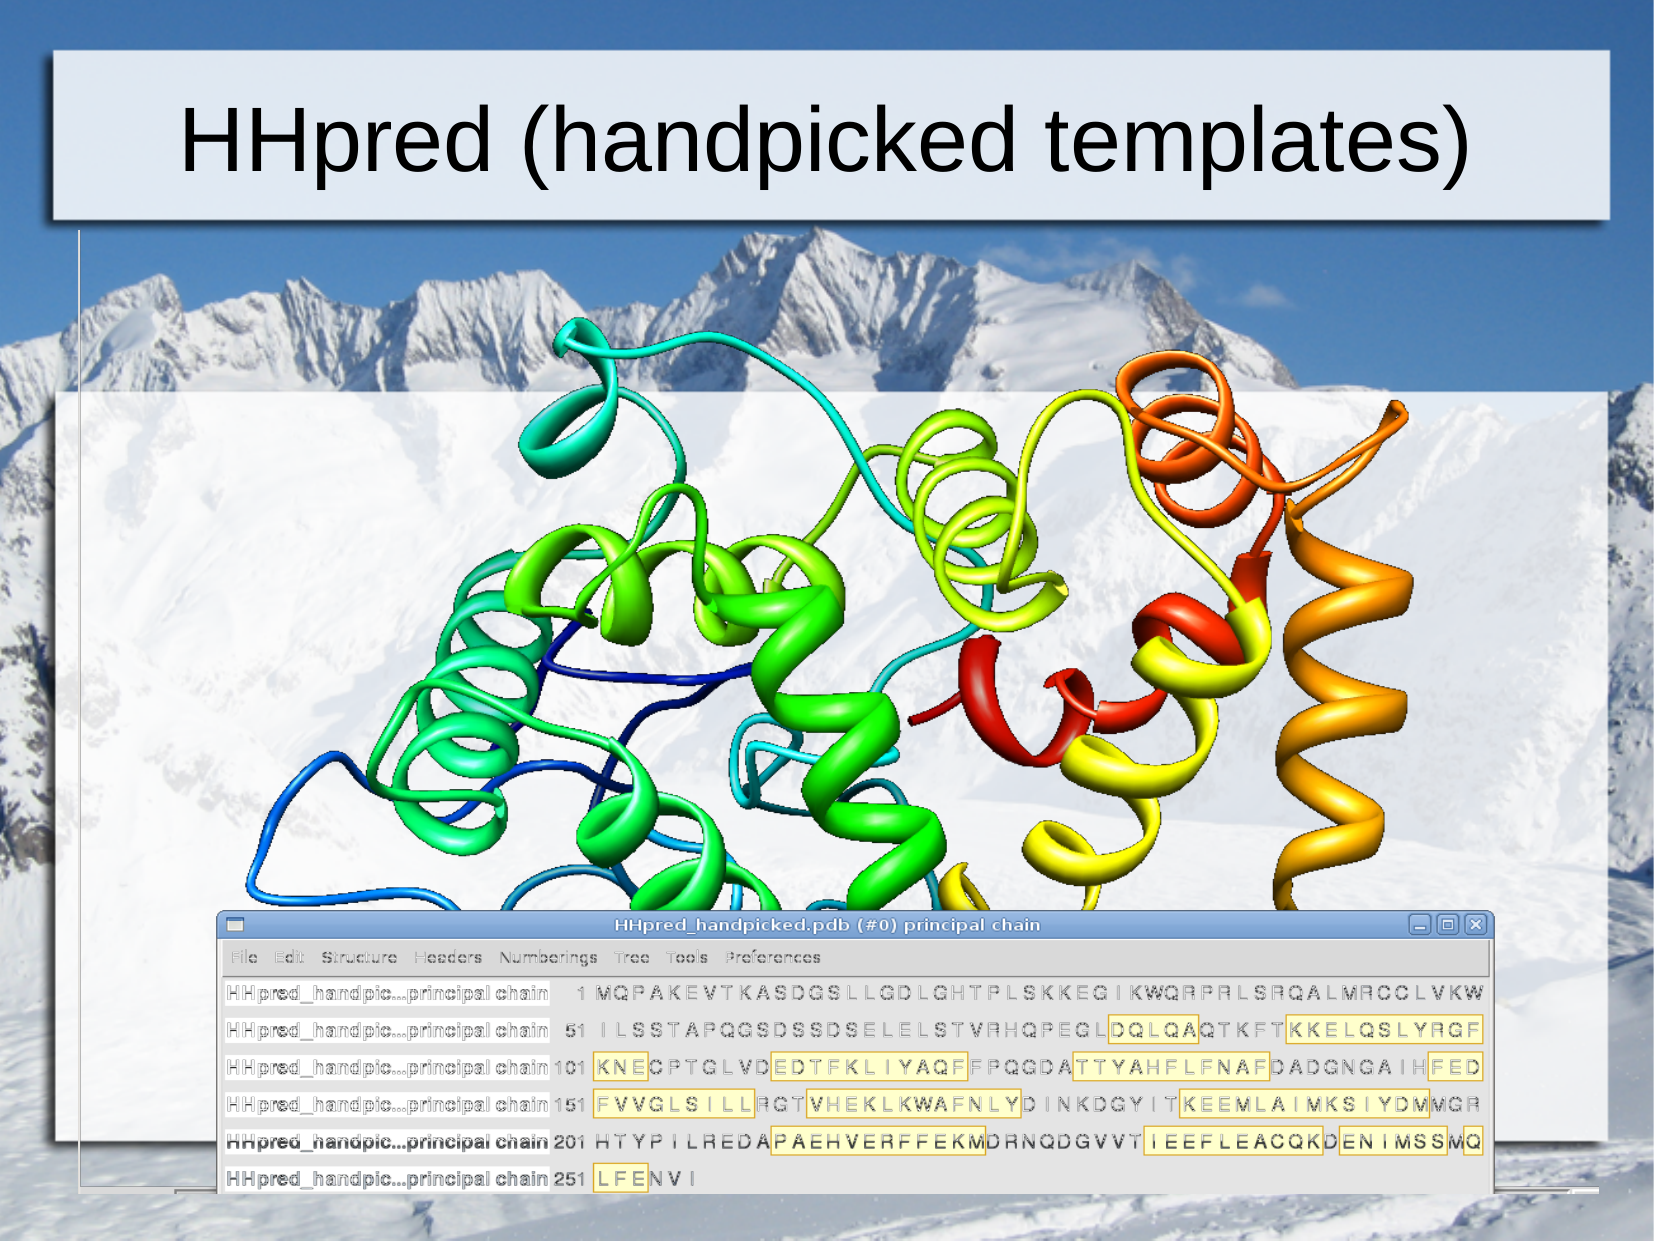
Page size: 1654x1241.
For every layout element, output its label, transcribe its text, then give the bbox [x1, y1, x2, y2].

title HHpred (handpicked templates) [59, 68, 1595, 212]
picture [0, 0, 1654, 1241]
